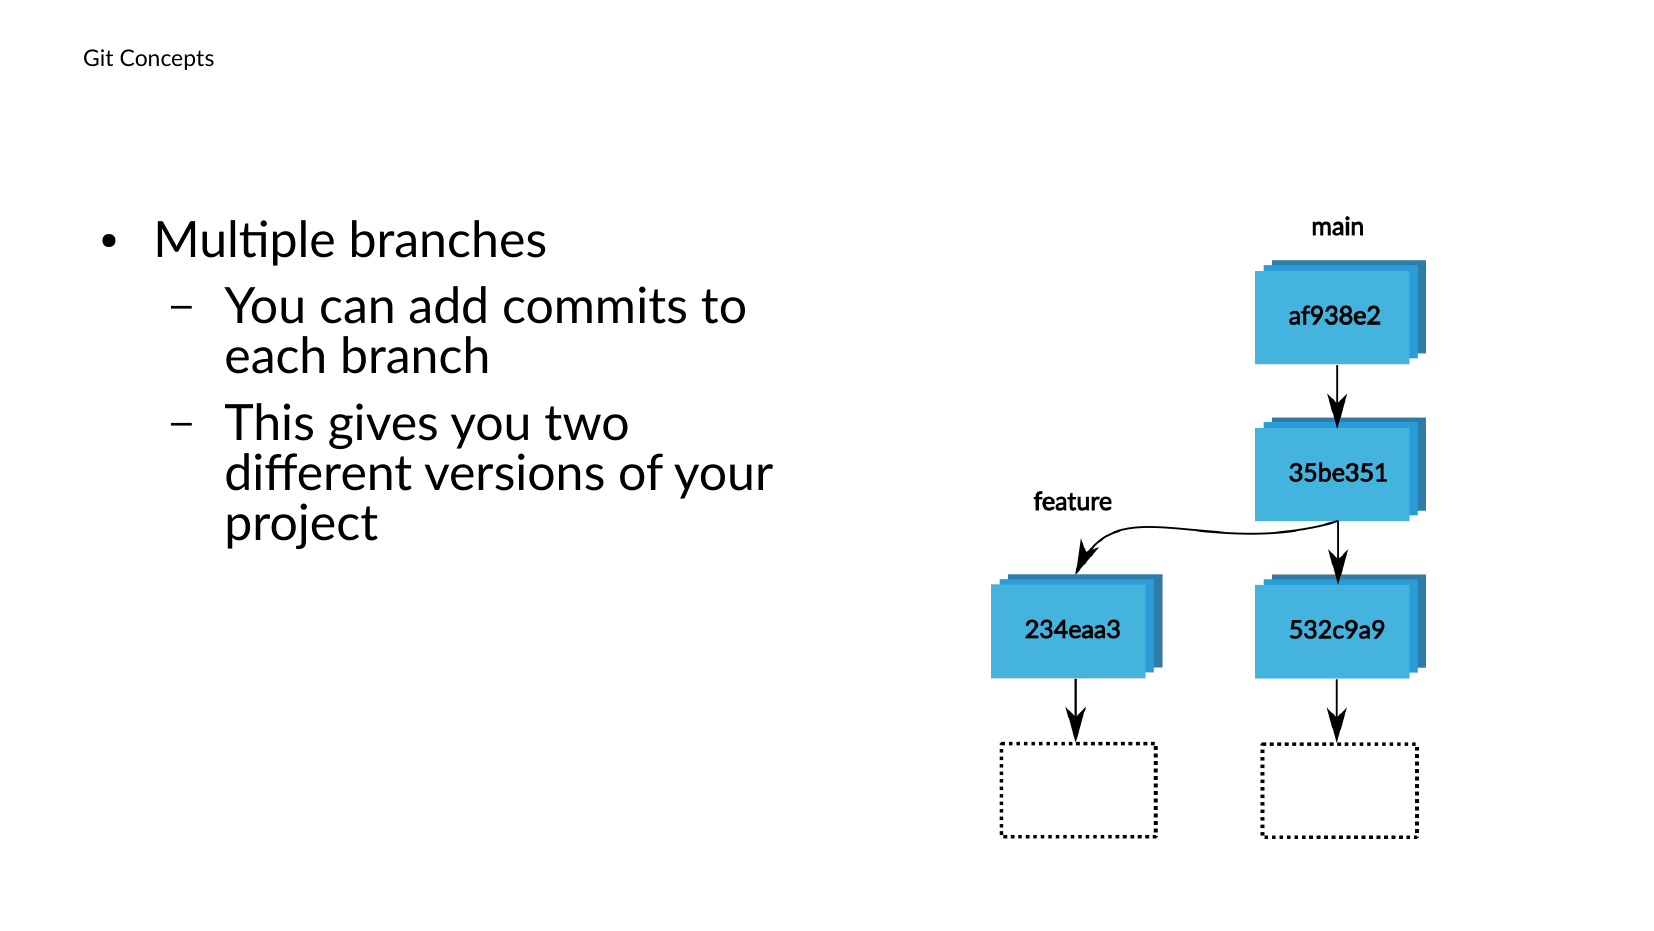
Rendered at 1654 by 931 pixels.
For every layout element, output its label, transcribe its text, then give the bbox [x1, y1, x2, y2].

list Multiple branches You can add commits to each branch This gives you two different versions of your project [82, 217, 809, 839]
picture [897, 216, 1519, 839]
title Git Concepts [83, 0, 1571, 119]
